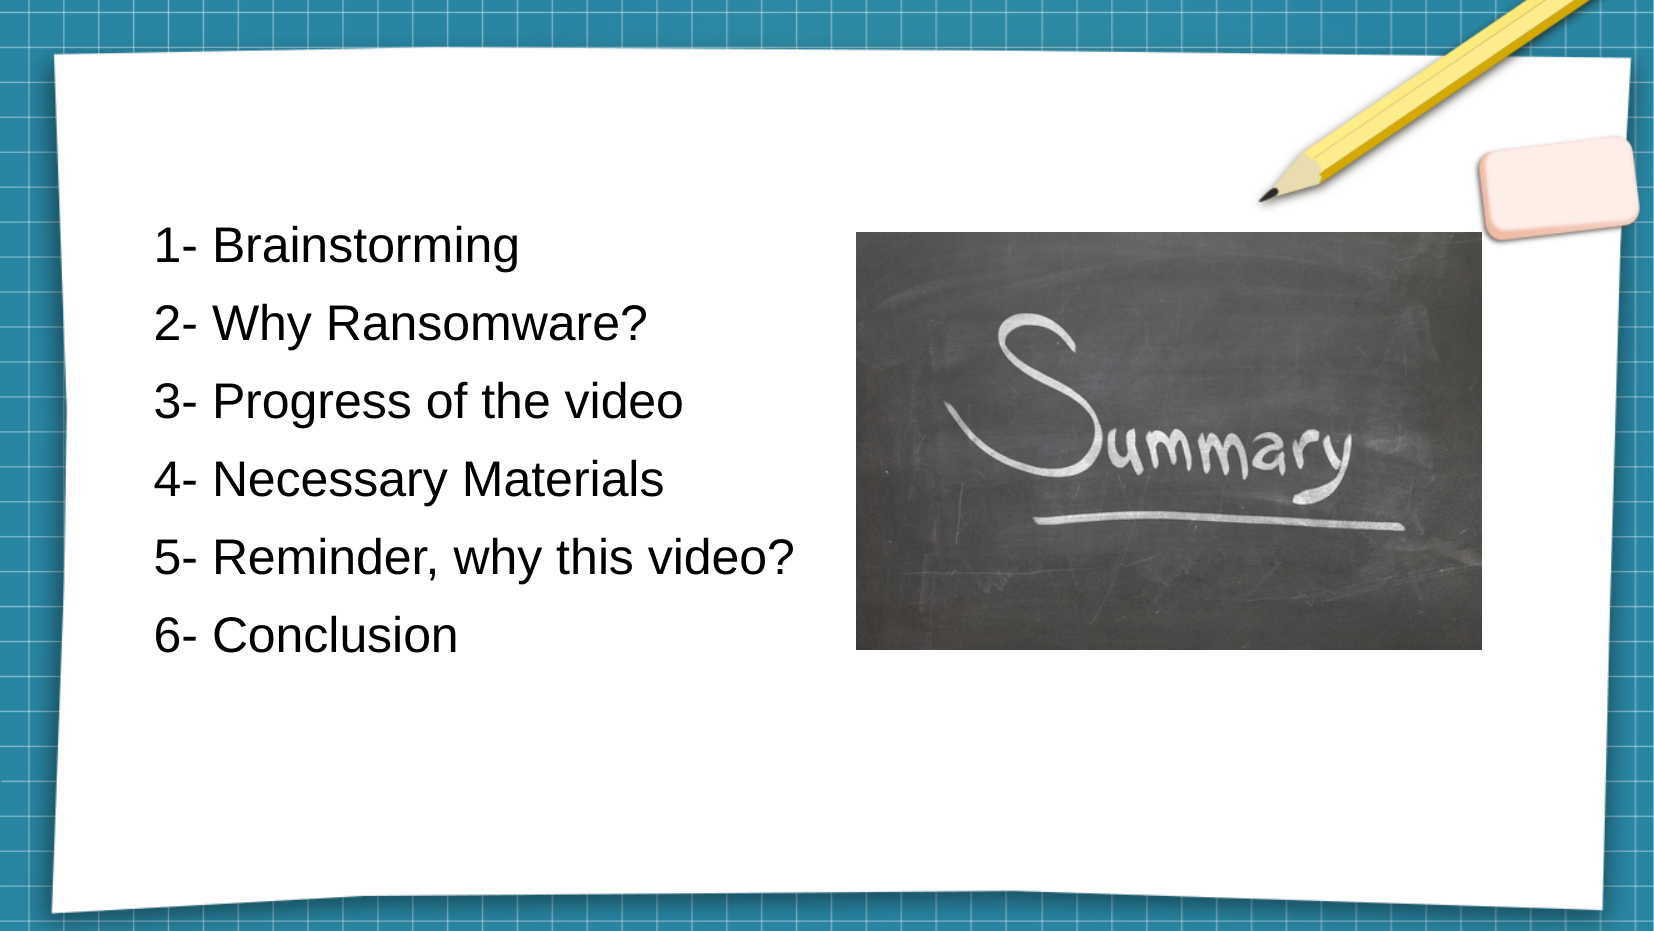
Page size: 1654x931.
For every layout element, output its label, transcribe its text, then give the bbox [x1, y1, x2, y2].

list 1- Brainstorming 2- Why Ransomware? 3- Progress of the video 4- Necessary Materials 5- Reminder, why this video? 6- Conclusion [82, 217, 1571, 758]
picture [0, 0, 1654, 931]
